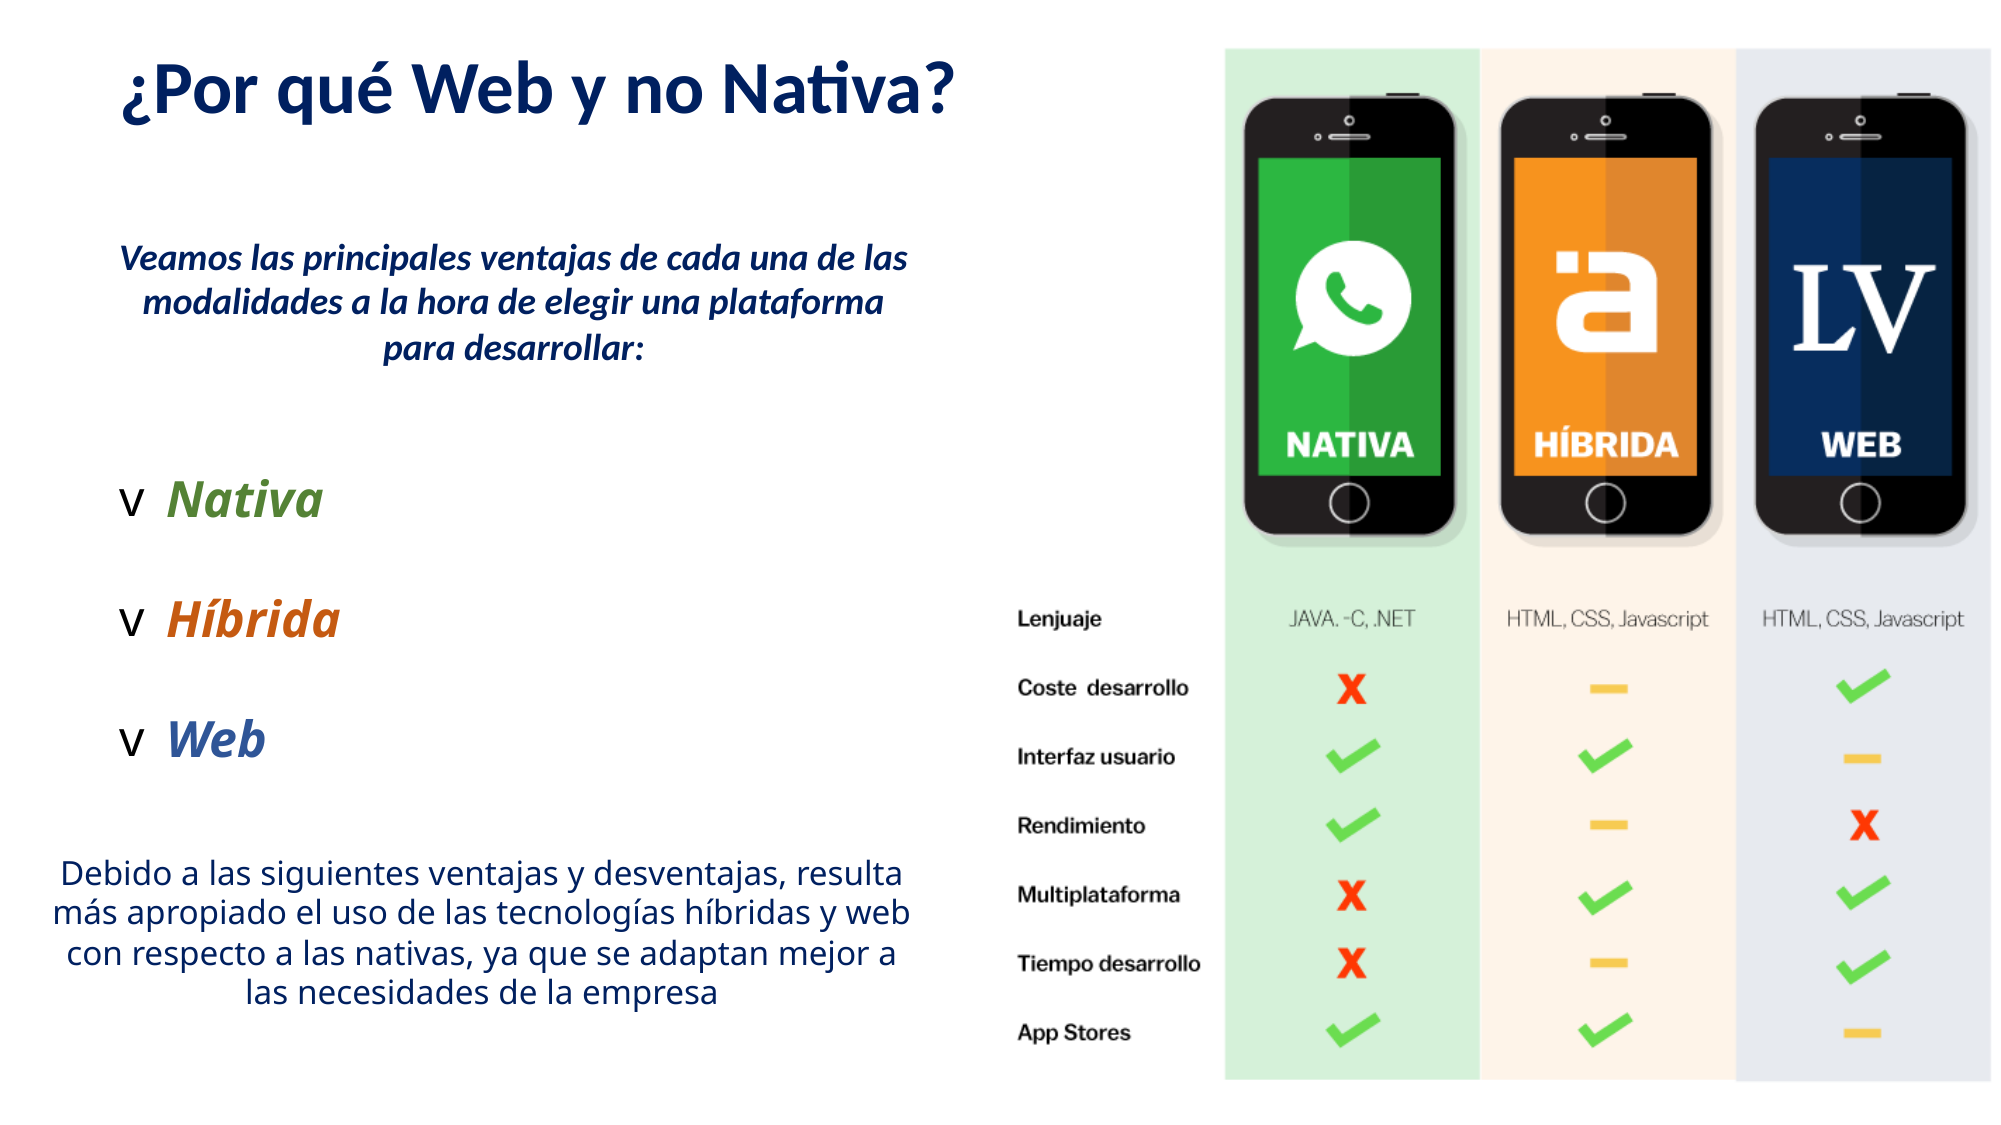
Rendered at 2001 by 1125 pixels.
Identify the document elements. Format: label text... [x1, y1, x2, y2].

text_box Debido a las siguientes ventajas y desventajas, resulta más apropiado el uso de las tecnologías híbridas y web con respecto a las nativas, ya que se adaptan mejor a las necesidades de la empresa [42, 811, 923, 1014]
text_box Veamos las principales ventajas de cada una de las modalidades a la hora de elegir una plataforma para desarrollar: Nativa Híbrida Web [119, 232, 923, 754]
text_box ¿Por qué Web y no Nativa? [119, 44, 954, 112]
picture [954, 44, 1993, 1085]
